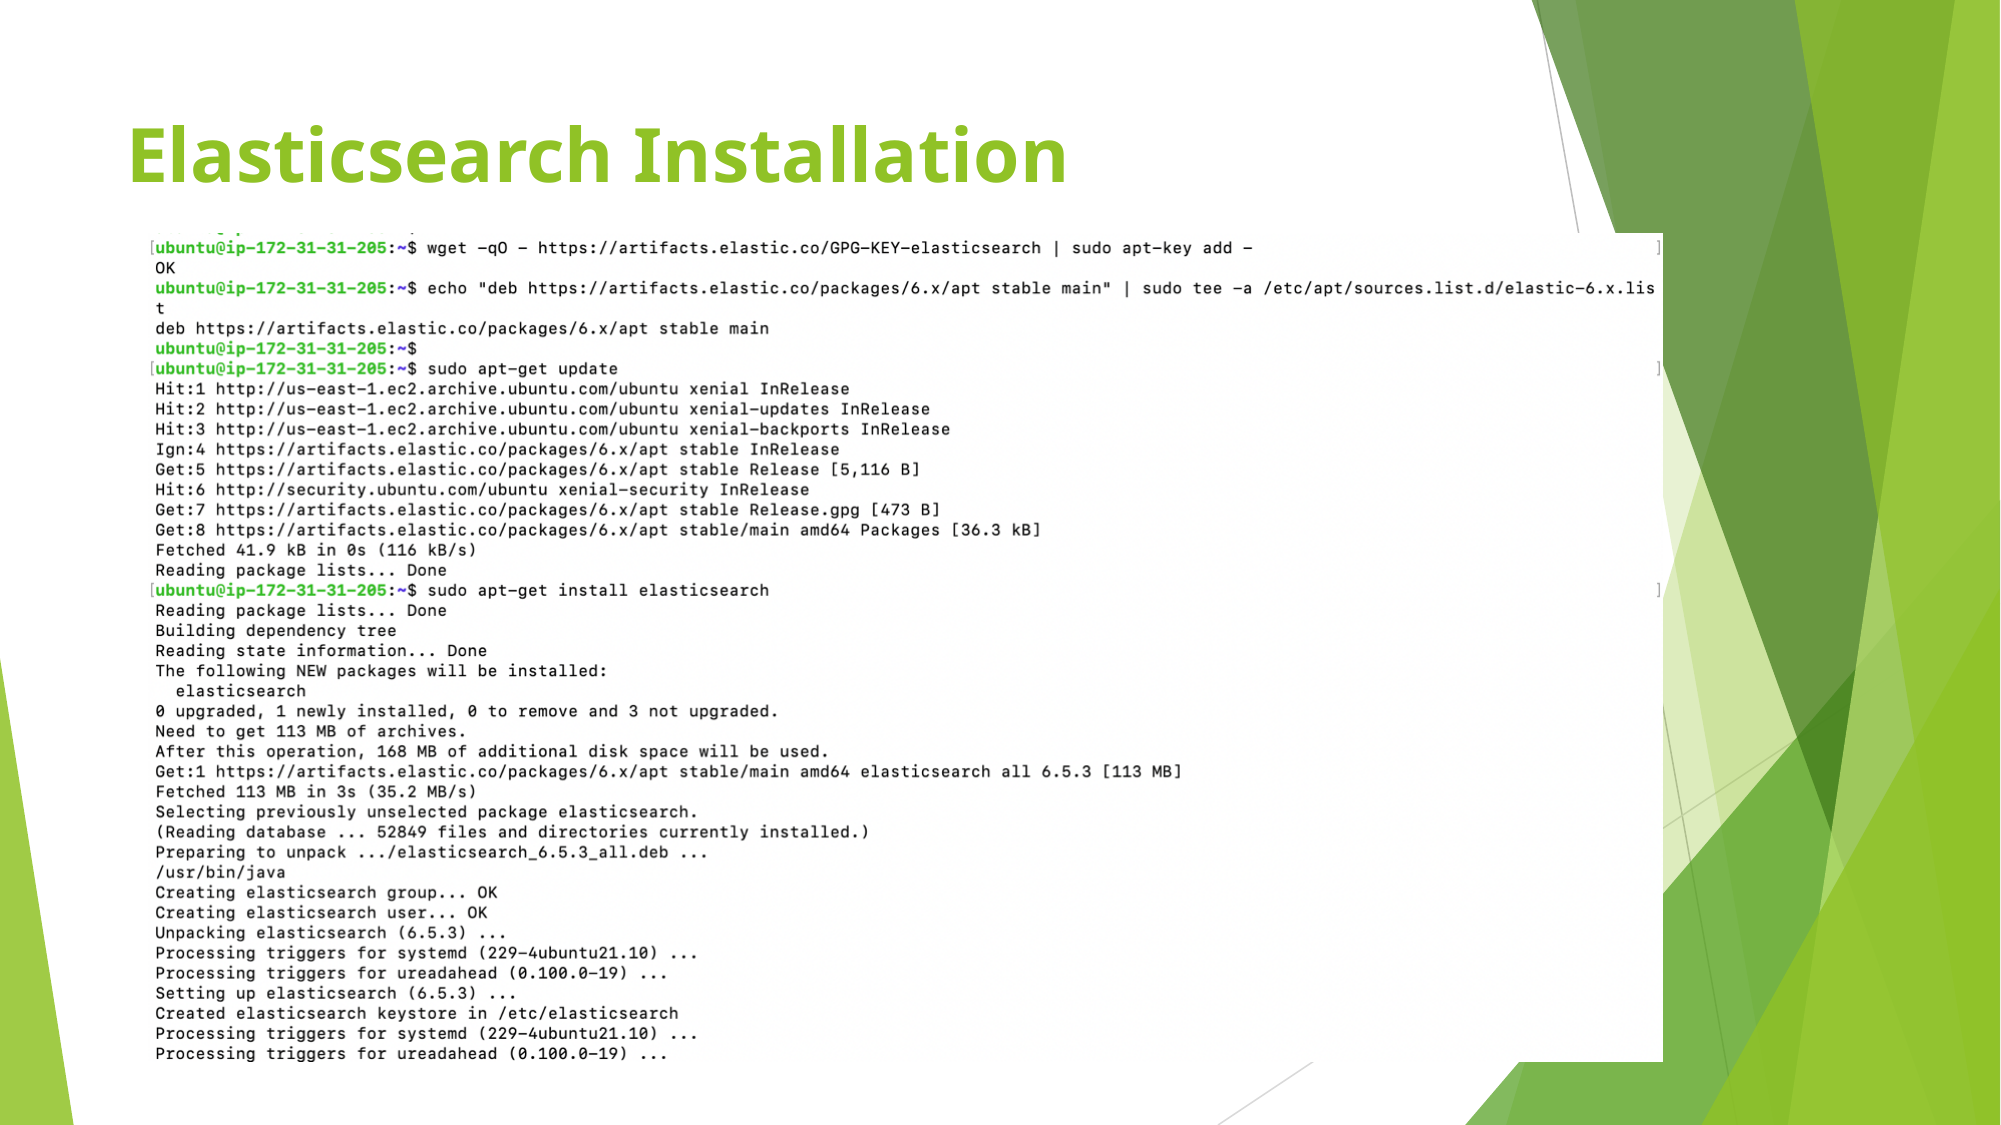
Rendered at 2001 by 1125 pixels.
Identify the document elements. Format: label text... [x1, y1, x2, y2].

title Elasticsearch Installation [111, 99, 1522, 317]
picture [148, 233, 1663, 1062]
